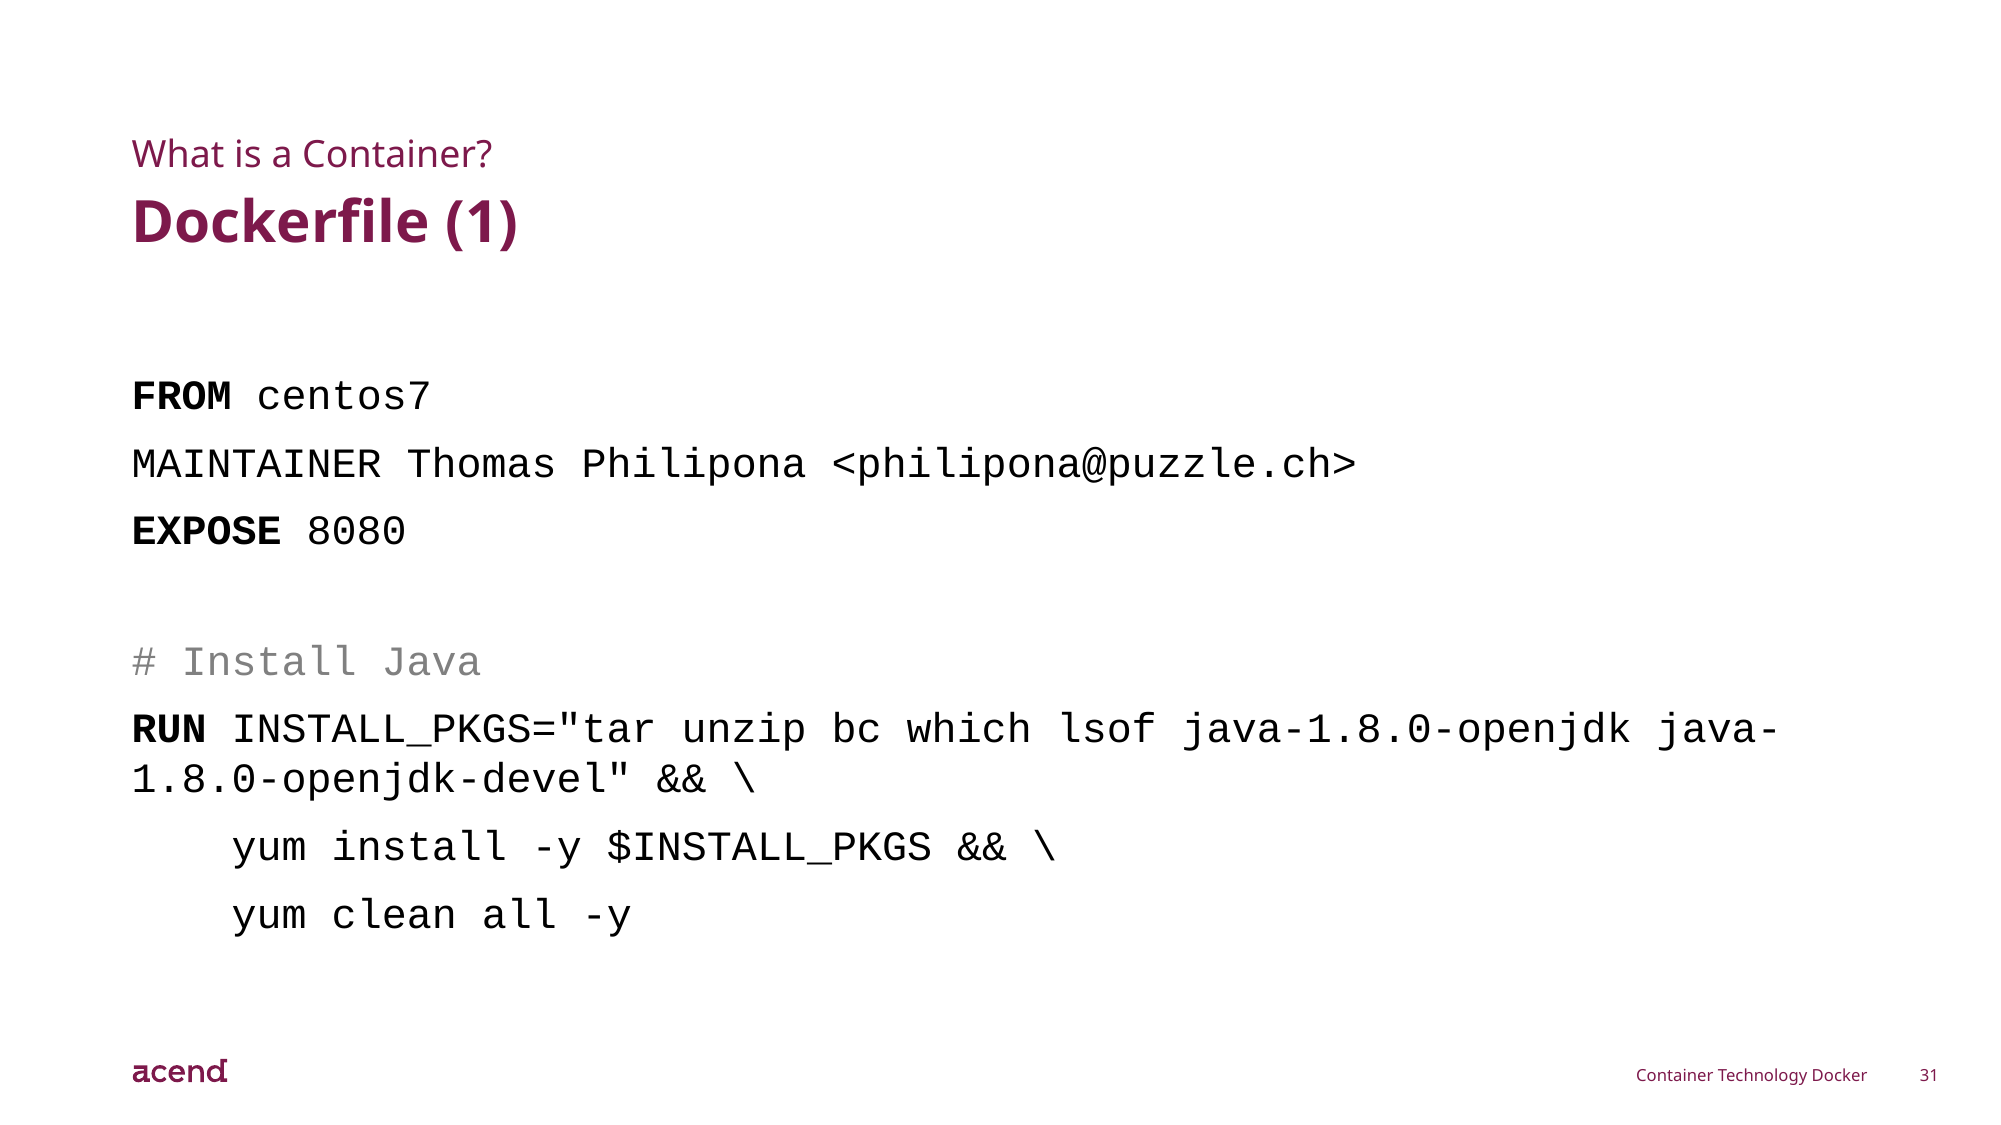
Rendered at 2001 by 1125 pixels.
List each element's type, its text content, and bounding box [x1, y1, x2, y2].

list What is a Container? [131, 125, 1869, 184]
list FROM centos7 MAINTAINER Thomas Philipona <philipona@puzzle.ch> EXPOSE 8080 # Install Java RUN INSTALL_PKGS="tar unzip bc which lsof java-1.8.0-openjdk java-1.8.0-openjdk-devel" && \ yum install -y $INSTALL_PKGS && \ yum clean all -y [131, 367, 1869, 1006]
title Dockerfile (1) [131, 184, 1869, 303]
